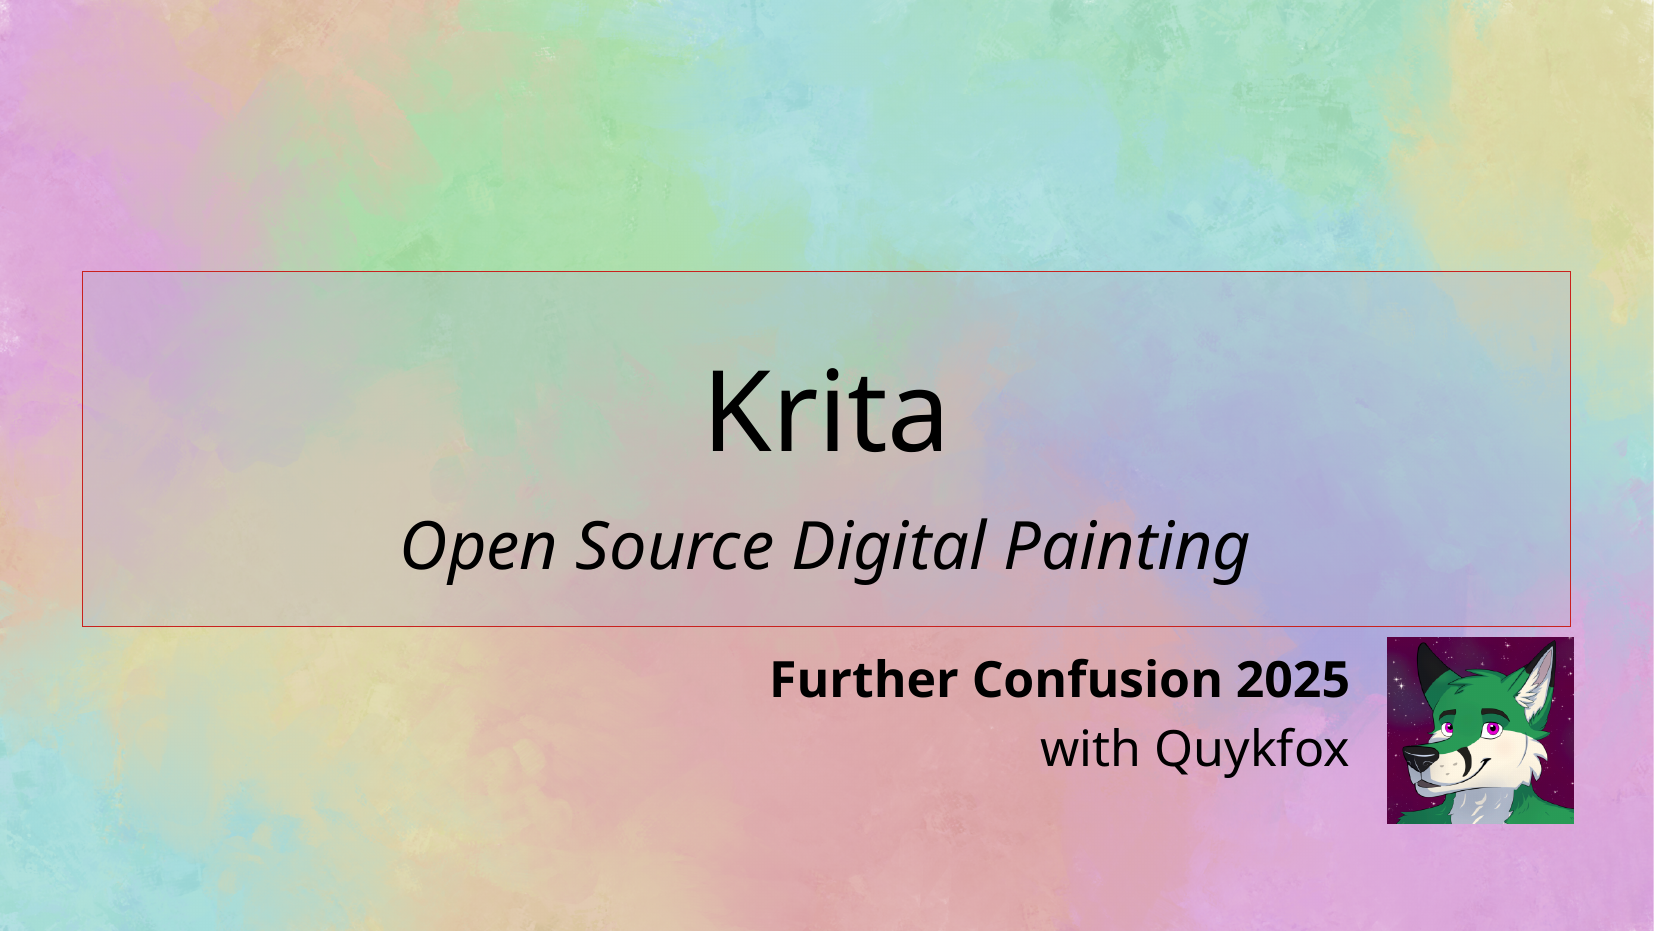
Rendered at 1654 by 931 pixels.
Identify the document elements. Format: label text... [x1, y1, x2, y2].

picture [0, 0, 1654, 931]
subtitle Further Confusion 2025 with Quykfox [82, 600, 1351, 826]
title Krita Open Source Digital Painting [82, 308, 1571, 590]
